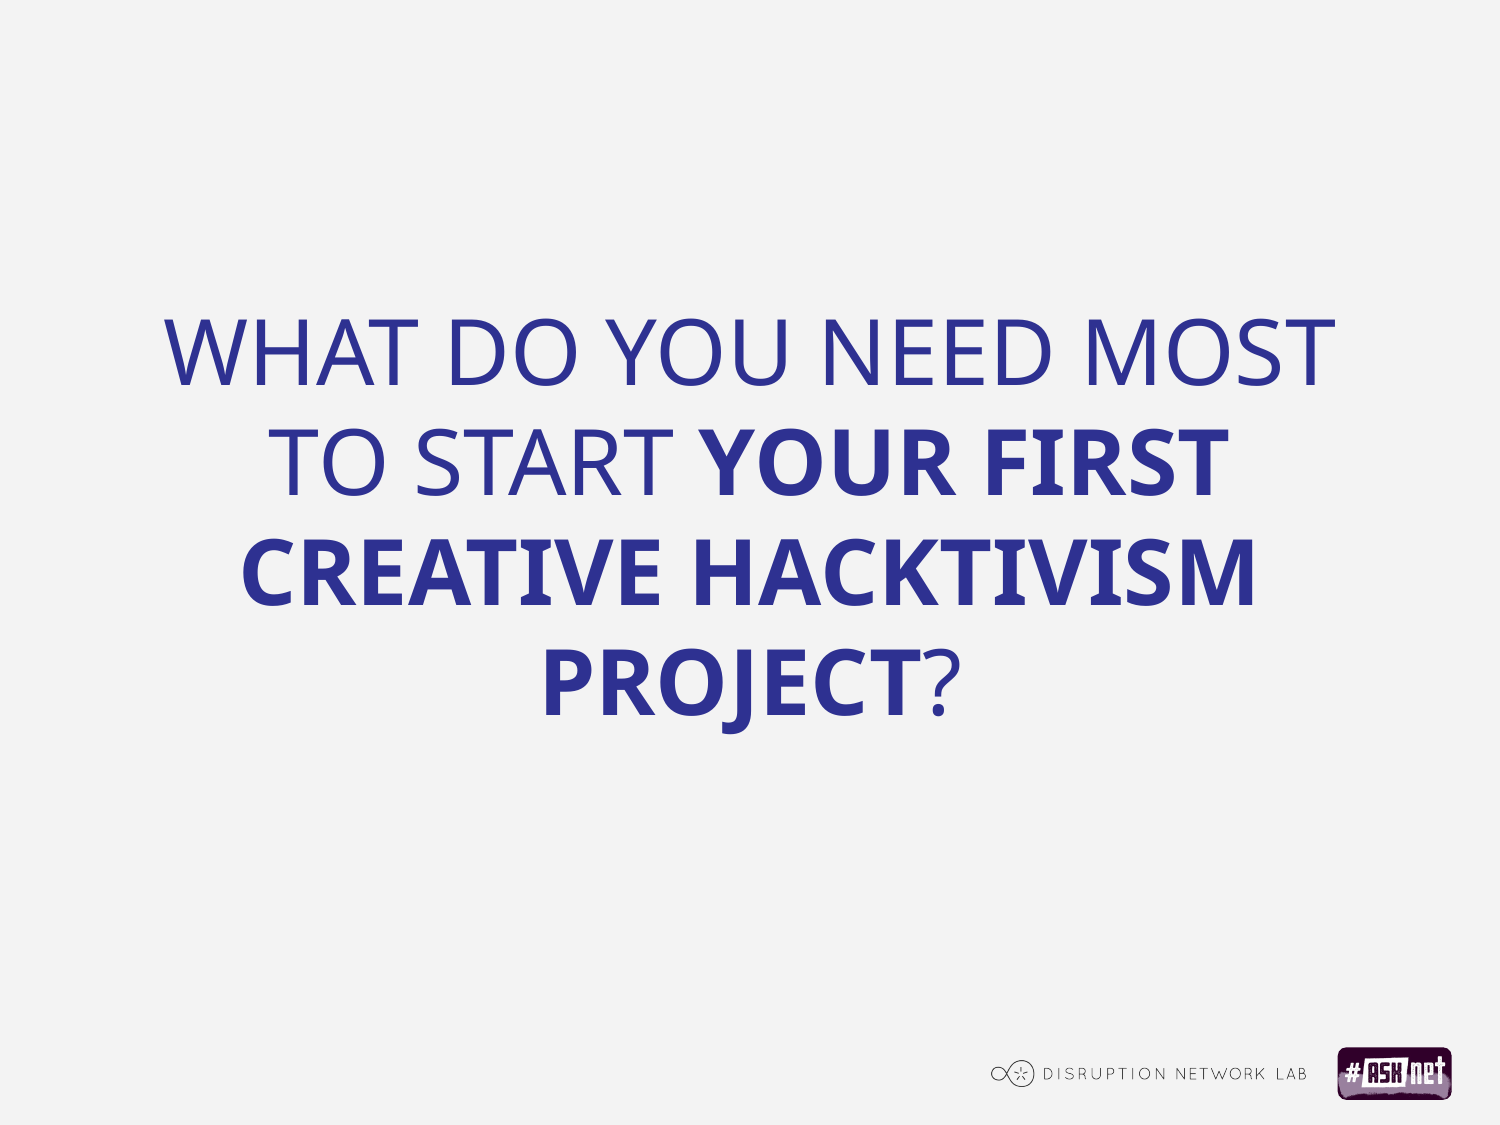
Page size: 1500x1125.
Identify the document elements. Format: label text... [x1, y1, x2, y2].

text_box WHAT DO YOU NEED MOST TO START YOUR FIRST CREATIVE HACKTIVISM PROJECT? [101, 278, 1399, 737]
picture [991, 1060, 1306, 1087]
picture [1337, 1047, 1452, 1100]
